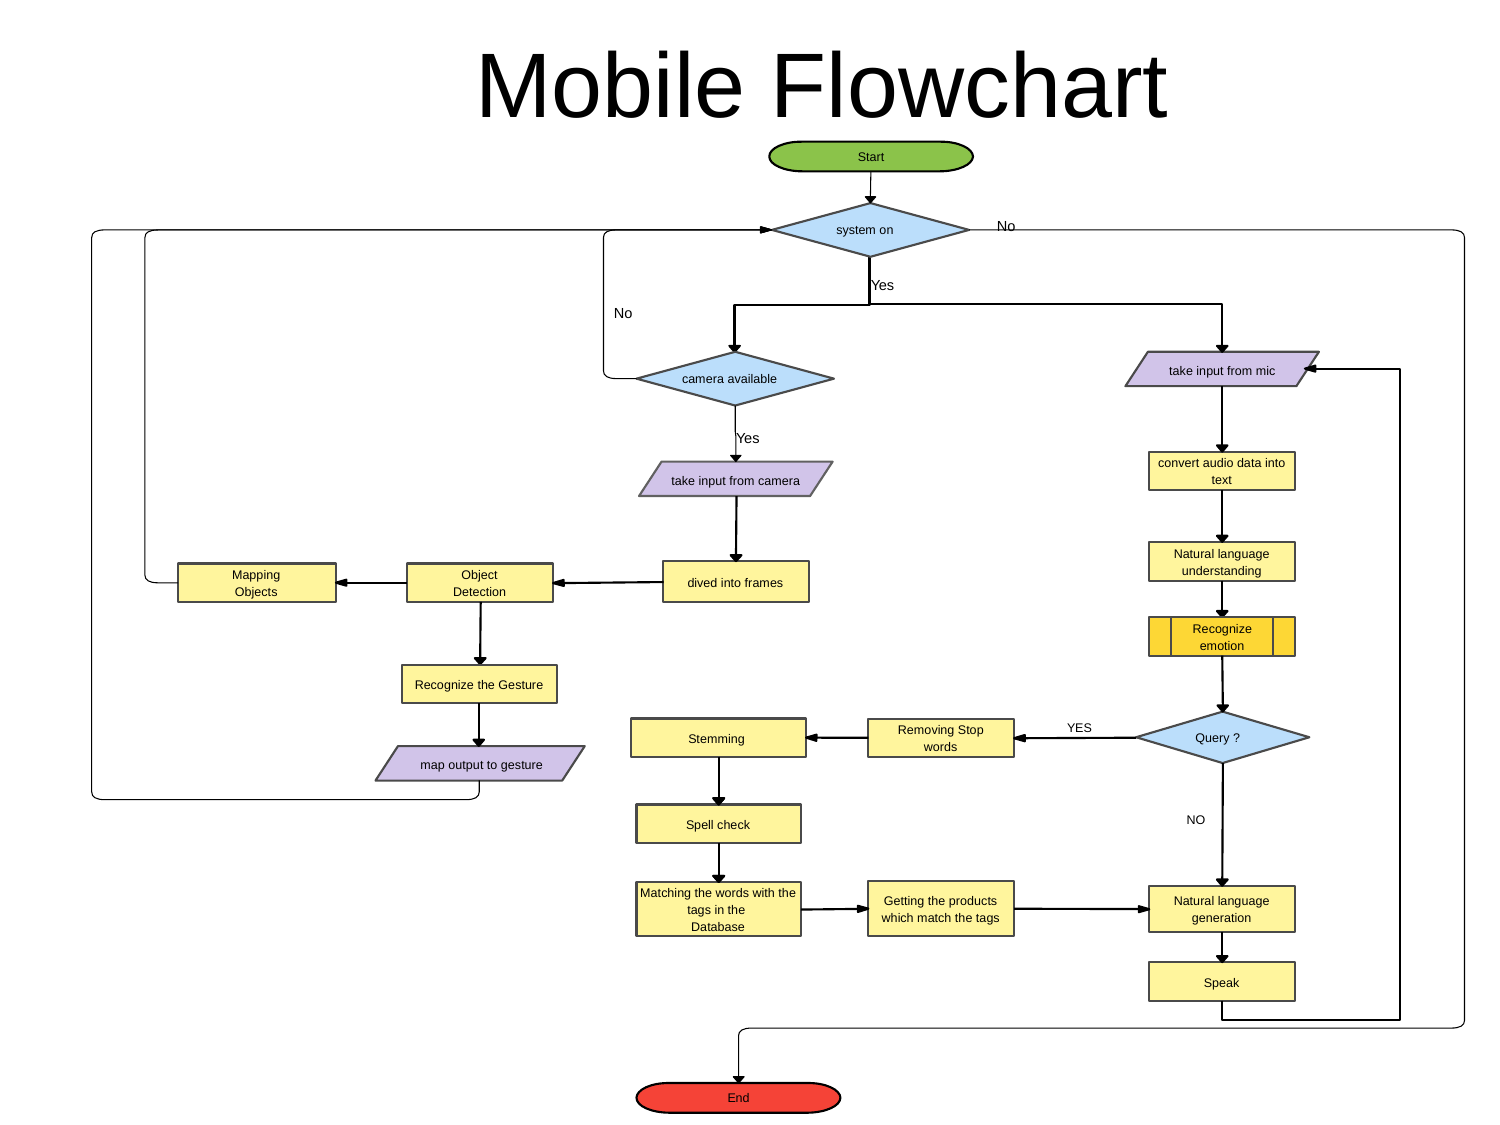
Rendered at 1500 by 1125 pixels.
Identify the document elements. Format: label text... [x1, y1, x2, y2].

text_box [1138, 879, 1296, 933]
text_box [857, 881, 1015, 936]
text_box YES [1067, 718, 1113, 736]
text_box [631, 718, 817, 757]
text_box Recognize emotion [1171, 619, 1273, 654]
text_box map output to gesture [398, 755, 566, 773]
text_box [636, 798, 801, 843]
text_box Mapping Objects [180, 565, 332, 600]
text_box Mobile Flowchart [460, 18, 1241, 142]
text_box [868, 718, 1025, 758]
text_box [1125, 345, 1319, 387]
text_box take input from mic [1148, 360, 1297, 378]
text_box Stemming [634, 728, 803, 746]
text_box No [613, 302, 649, 322]
text_box [769, 142, 973, 172]
text_box dived into frames [665, 572, 806, 590]
text_box Yes [870, 273, 913, 294]
text_box Matching the words with the tags in the Database [639, 883, 797, 935]
text_box [636, 1076, 841, 1113]
text_box Natural language understanding [1151, 543, 1292, 578]
text_box [639, 455, 833, 497]
text_box [407, 563, 564, 603]
text_box Natural language generation [1151, 891, 1292, 926]
text_box Yes [735, 427, 778, 447]
text_box [760, 196, 969, 257]
text_box Speak [1151, 972, 1292, 990]
text_box [636, 875, 801, 937]
text_box system on [810, 220, 919, 238]
text_box camera available [675, 369, 784, 387]
text_box NO [1186, 809, 1224, 827]
text_box [1274, 617, 1296, 656]
text_box Object Detection [409, 565, 550, 600]
text_box convert audio data into text [1151, 453, 1292, 488]
text_box [177, 563, 347, 603]
text_box End [656, 1090, 821, 1106]
text_box Query ? [1170, 728, 1265, 745]
text_box [1172, 611, 1272, 619]
text_box [1149, 617, 1170, 656]
text_box Spell check [639, 814, 797, 832]
text_box [1149, 445, 1296, 491]
text_box take input from camera [661, 470, 811, 488]
text_box [1137, 705, 1310, 763]
text_box [1149, 535, 1296, 581]
text_box [1149, 956, 1296, 1001]
text_box [662, 555, 809, 603]
text_box Recognize the Gesture [404, 675, 554, 693]
text_box [402, 658, 558, 704]
text_box [375, 739, 585, 781]
text_box [637, 345, 834, 406]
text_box Getting the products which match the tags [870, 890, 1011, 925]
text_box No [996, 214, 1032, 229]
text_box No [996, 231, 1032, 235]
text_box Removing Stop words [871, 720, 1011, 755]
text_box Start [788, 149, 954, 165]
